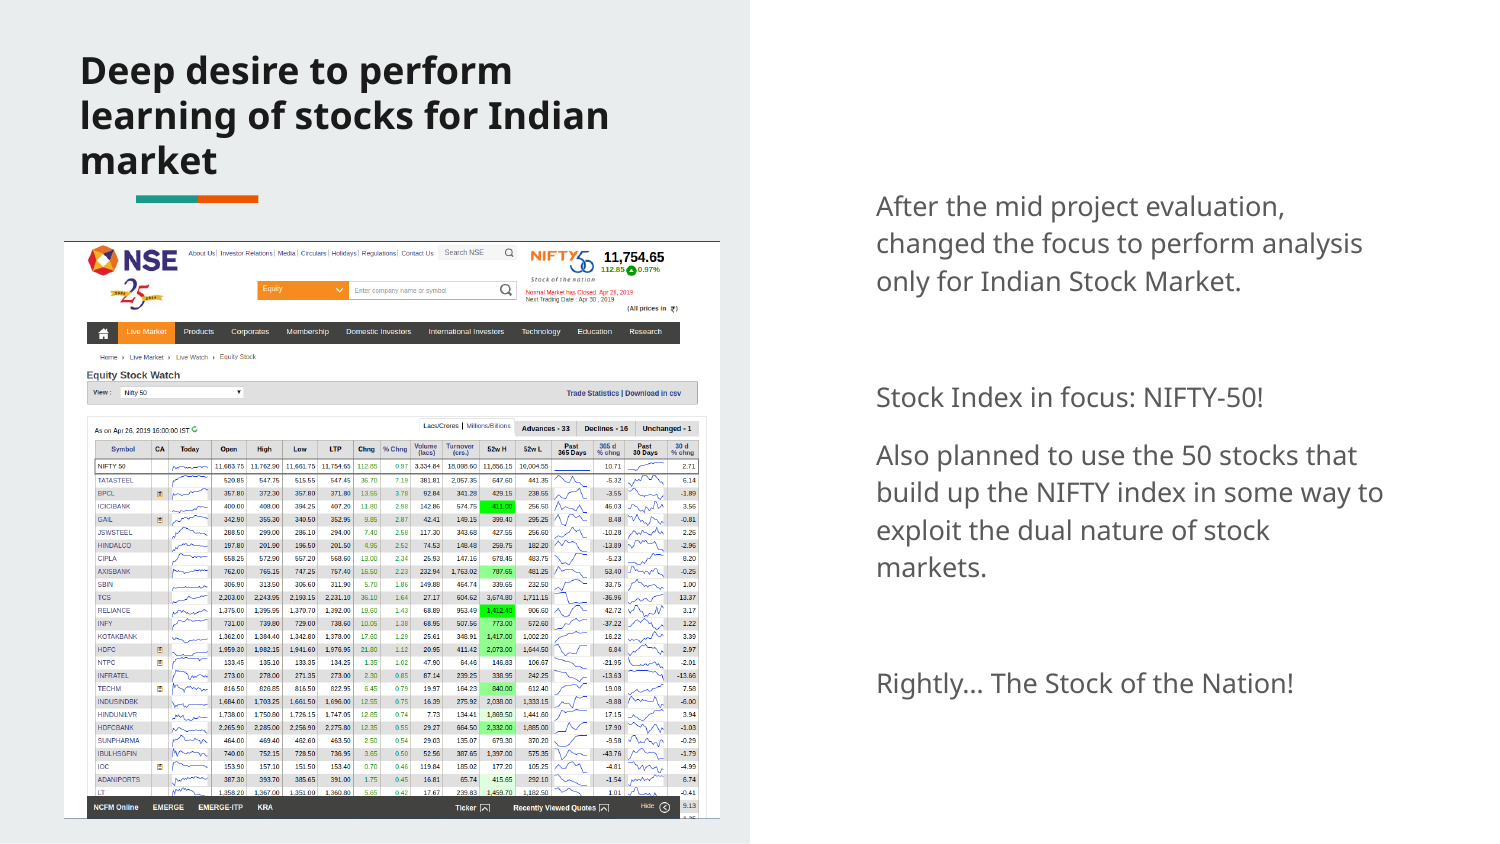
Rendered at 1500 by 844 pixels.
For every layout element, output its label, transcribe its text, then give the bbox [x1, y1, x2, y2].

picture [64, 241, 720, 819]
title Deep desire to perform learning of stocks for Indian market [64, 31, 663, 241]
subtitle After the mid project evaluation, changed the focus to perform analysis only for Indian Stock Market. Stock Index in focus: NIFTY-50! Also planned to use the 50 stocks that build up the NIFTY index in some way to exploit the dual nature of stock markets. Rightly… The Stock of the Nation! [861, 116, 1403, 241]
